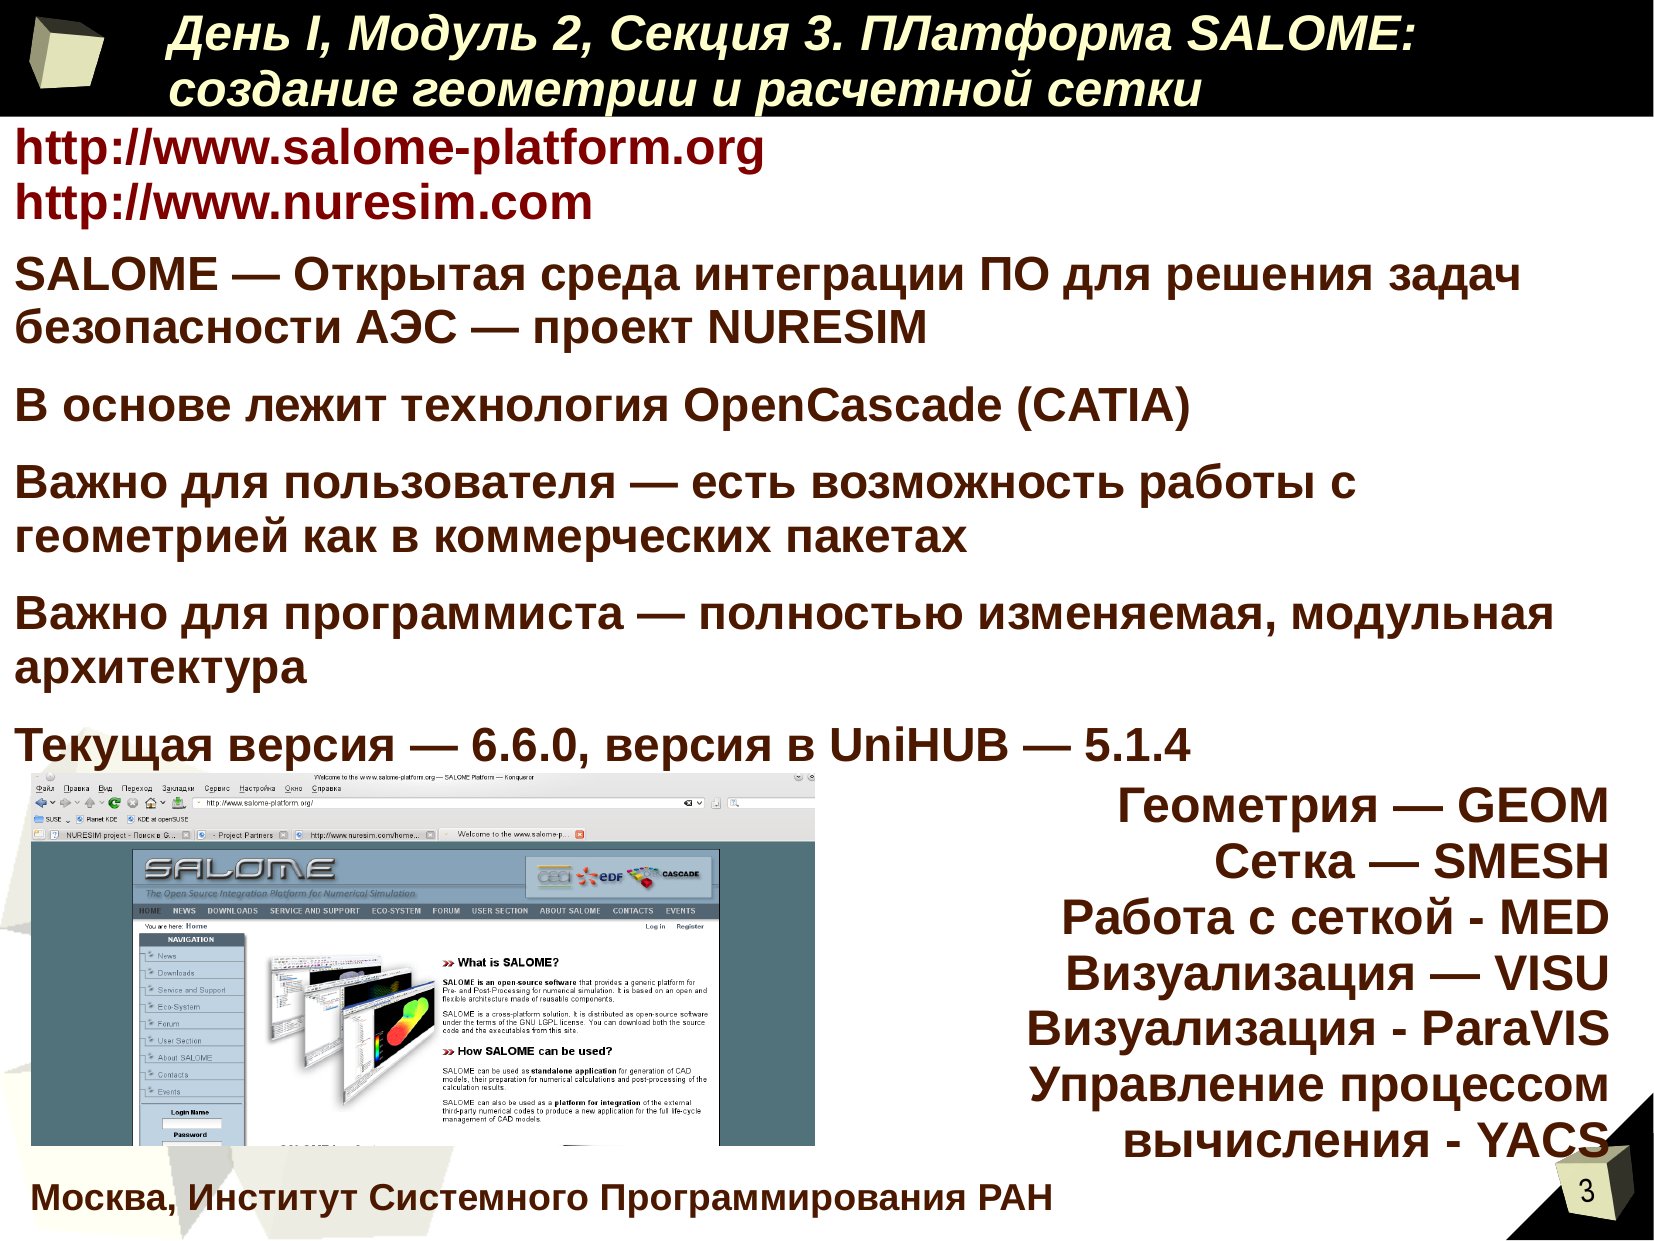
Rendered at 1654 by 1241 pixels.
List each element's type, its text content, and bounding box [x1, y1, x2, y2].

text_box http://www.salome-platform.org http://www.nuresim.com [0, 111, 1654, 238]
text_box Геометрия — GEOM Сетка — SMESH Работа с сеткой - MED Визуализация — VISU Визуализация - ParaVIS Управление процессом вычисления - YACS [857, 770, 1626, 1184]
picture [464, 1193, 472, 1198]
text_box SALOME — Открытая среда интеграции ПО для решения задач безопасности АЭС — проект NURESIM В основе лежит технология OpenCascade (CATIA) Важно для пользователя — есть возможность работы с геометрией как в коммерческих пакетах Важно для программиста — полностью изменяемая, модульная архитектура Текущая версия — 6.6.0, версия в UniHUB — 5.1.4 [0, 238, 1654, 779]
picture [0, 773, 815, 1241]
